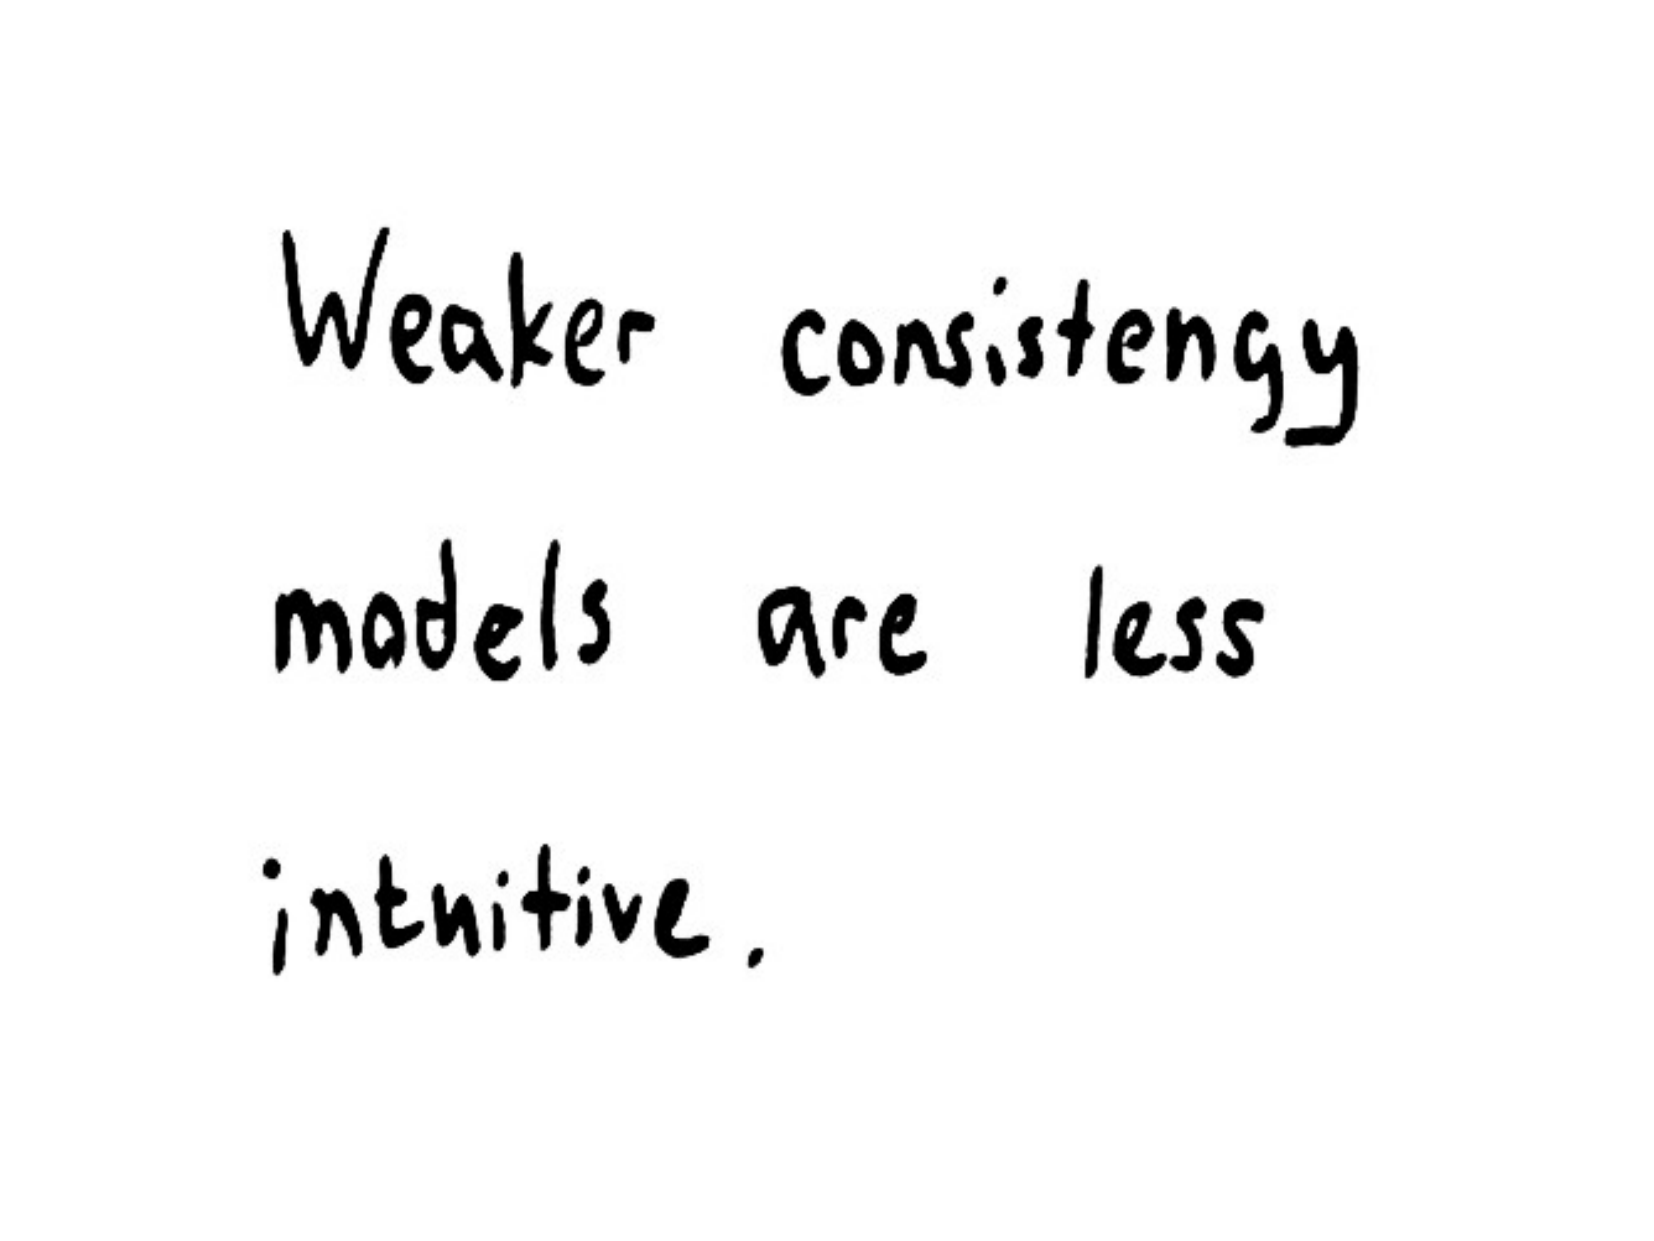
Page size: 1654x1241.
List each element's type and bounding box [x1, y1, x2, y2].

picture [150, 149, 1482, 1096]
